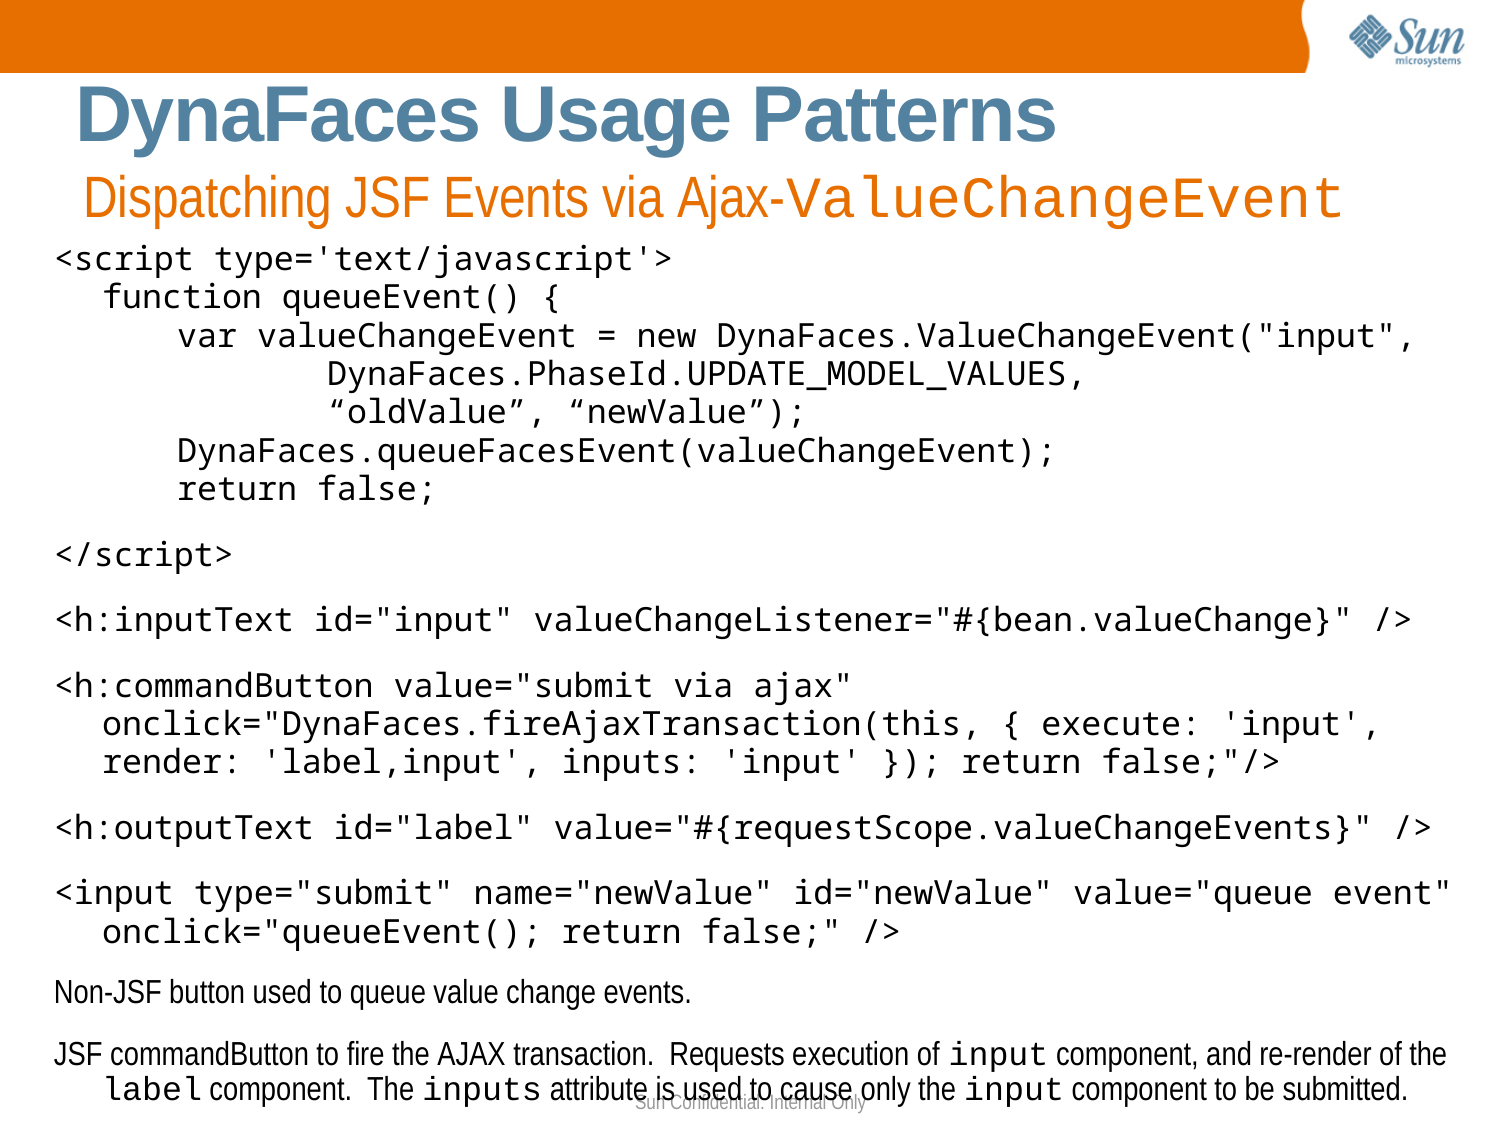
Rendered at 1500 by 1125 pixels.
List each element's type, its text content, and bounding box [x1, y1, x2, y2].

text_box Dispatching JSF Events via Ajax-ValueChangeEvent [83, 168, 1351, 238]
list <script type='text/javascript'> function queueEvent() { var valueChangeEvent = new DynaFaces.ValueChangeEvent("input", DynaFaces.PhaseId.UPDATE_MODEL_VALUES, “oldValue”, “newValue”); DynaFaces.queueFacesEvent(valueChangeEvent); return false; </script> <h:inputText id="input" valueChangeListener="#{bean.valueChange}" /> <h:commandButton value="submit via ajax" onclick="DynaFaces.fireAjaxTransaction(this, { execute: 'input', render: 'label,input', inputs: 'input' }); return false;"/> <h:outputText id="label" value="#{requestScope.valueChangeEvents}" /> <input type="submit" name="newValue" id="newValue" value="queue event" onclick="queueEvent(); return false;" /> Non-JSF button used to queue value change events. JSF commandButton to fire the AJAX transaction. Requests execution of input component, and re-render of the label component. The inputs attribute is used to cause only the input component to be submitted. valueChangeListener updates request scoped property valueChangeEvents, which is output from the label component. [34, 239, 1460, 1125]
title DynaFaces Usage Patterns [75, 77, 1437, 182]
picture [0, 0, 1500, 73]
